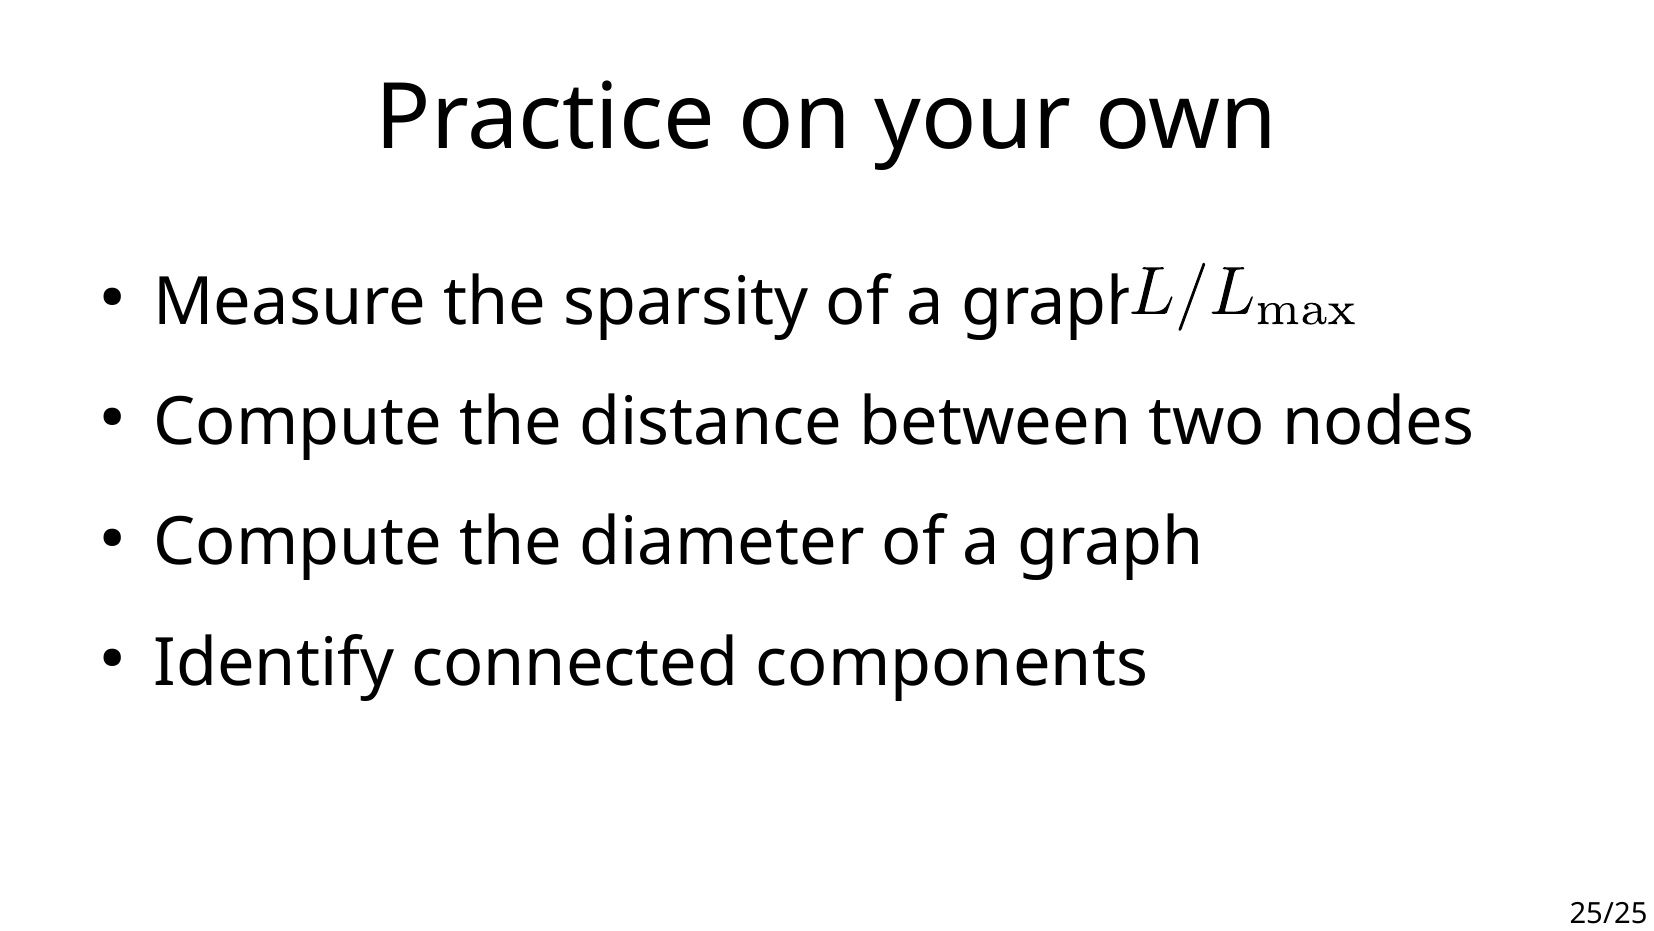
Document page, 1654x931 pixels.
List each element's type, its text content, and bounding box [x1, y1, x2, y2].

text_box [1128, 262, 1356, 331]
title Practice on your own [82, 1, 1571, 226]
list Measure the sparsity of a graph Compute the distance between two nodes Compute the diameter of a graph Identify connected components [82, 253, 1571, 901]
